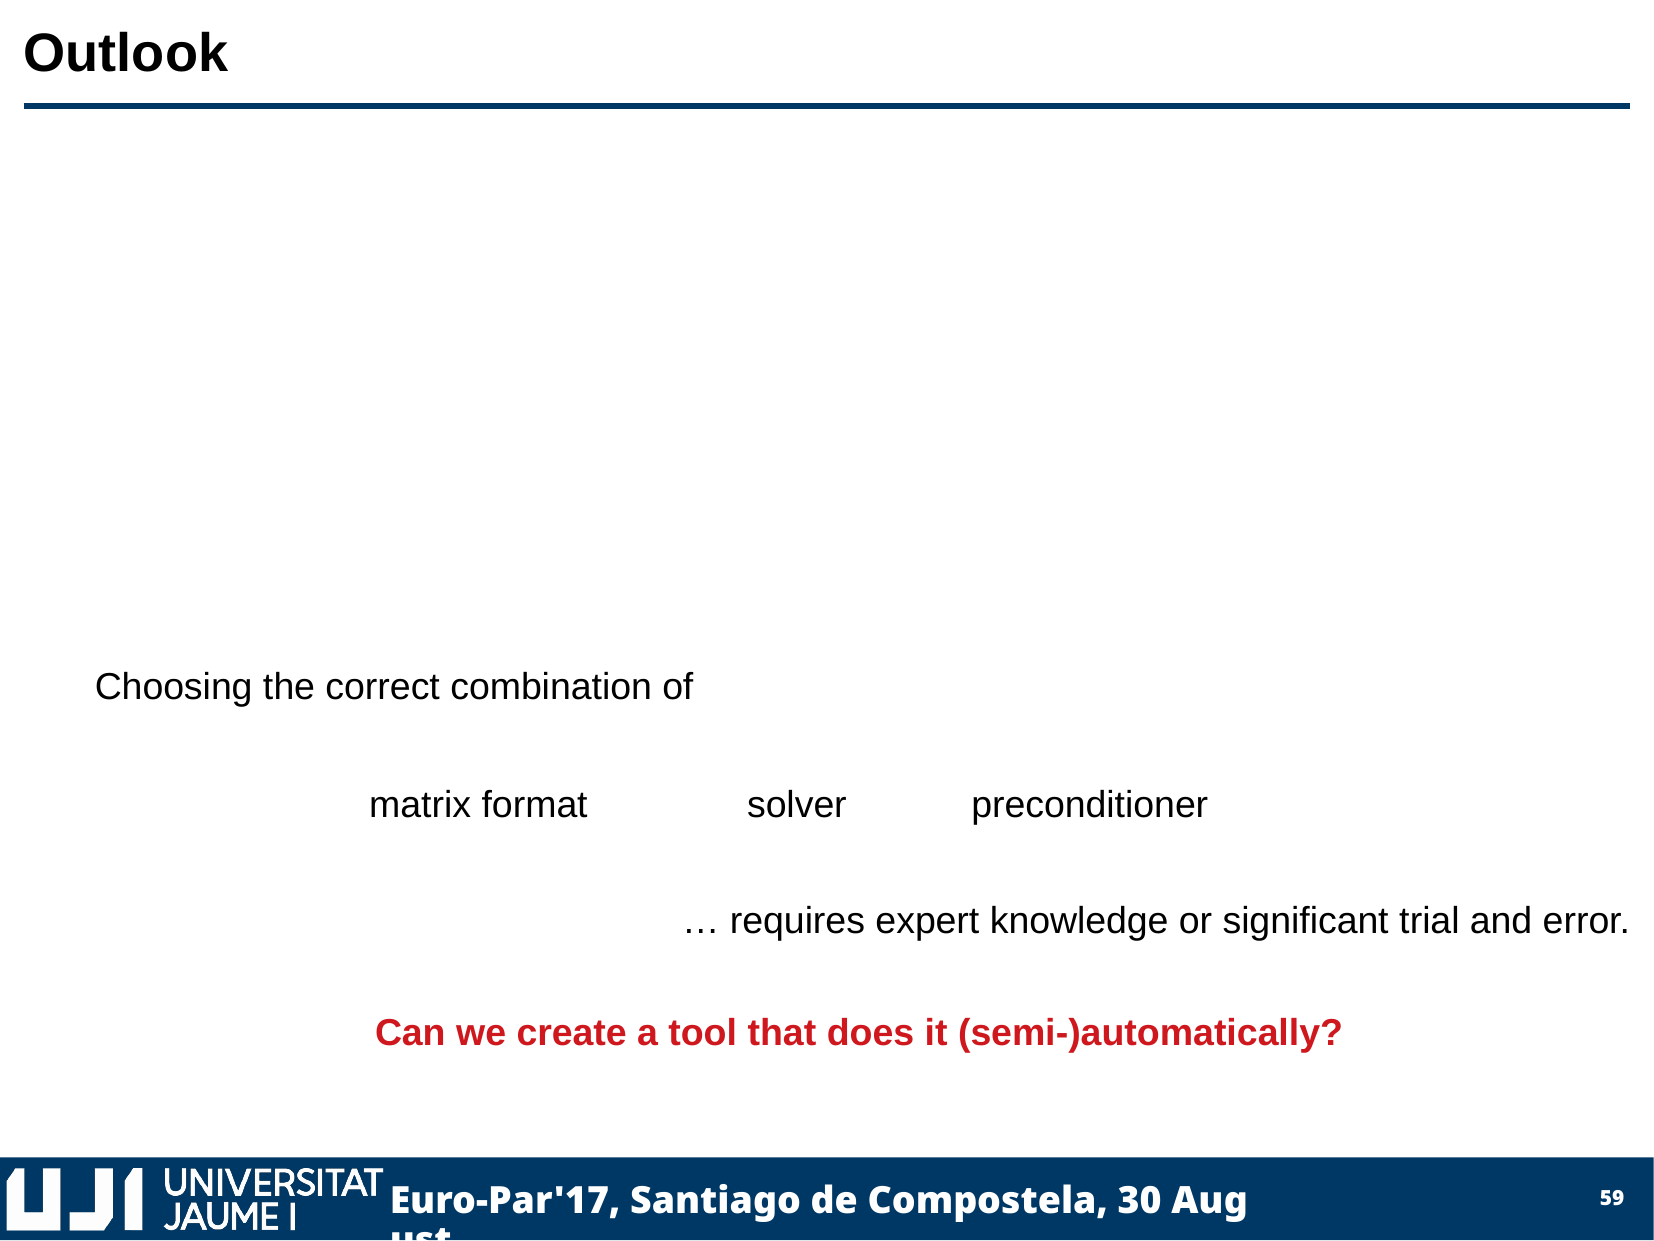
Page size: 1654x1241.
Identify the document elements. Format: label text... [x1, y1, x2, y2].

text_box solver [732, 775, 862, 833]
text_box Choosing the correct combination of [80, 657, 709, 715]
text_box preconditioner [956, 775, 1224, 833]
text_box Can we create a tool that does it (semi-)automatically? [360, 1003, 1359, 1061]
text_box … requires expert knowledge or significant trial and error. [667, 891, 1646, 949]
text_box matrix format [354, 775, 603, 833]
title Outlook [23, 0, 1630, 107]
picture [0, 1158, 390, 1241]
